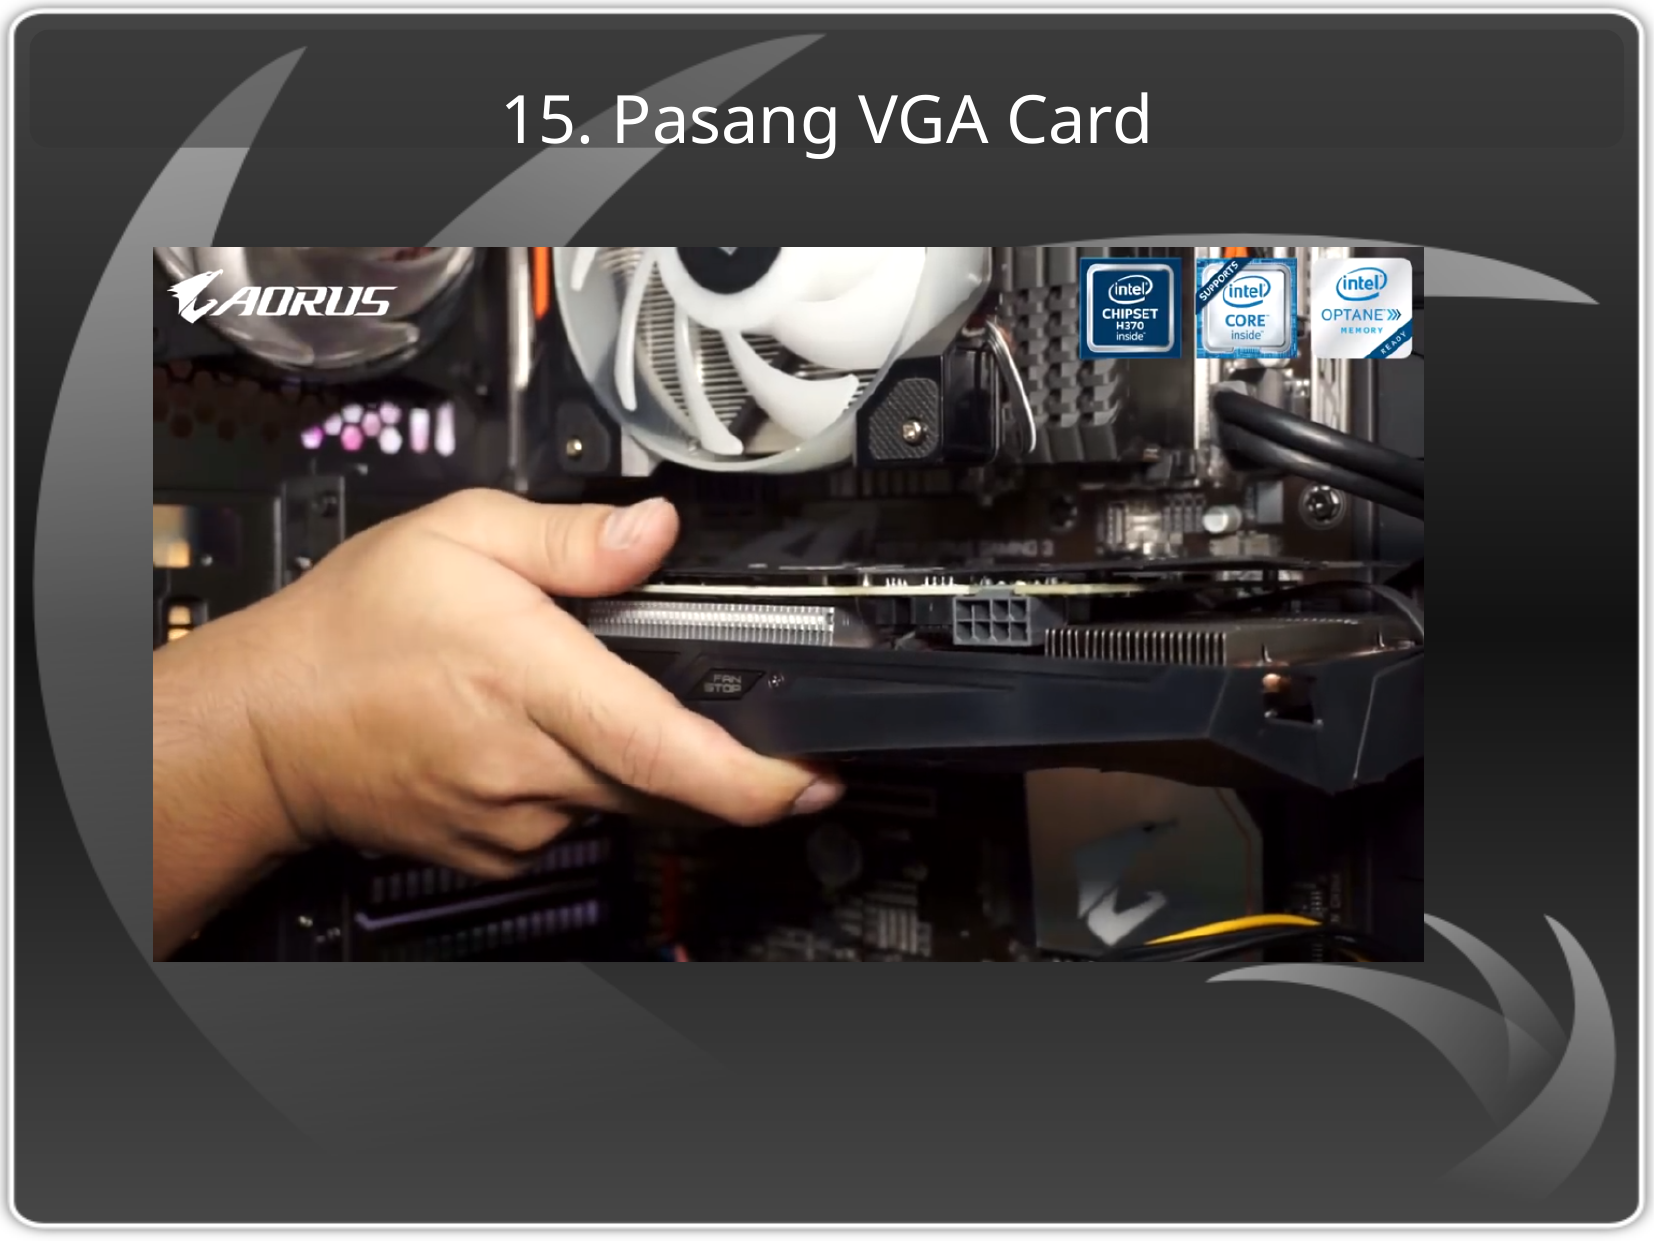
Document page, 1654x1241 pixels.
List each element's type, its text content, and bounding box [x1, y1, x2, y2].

text_box 15. Pasang VGA Card [29, 29, 1625, 207]
picture [0, 0, 1654, 1241]
